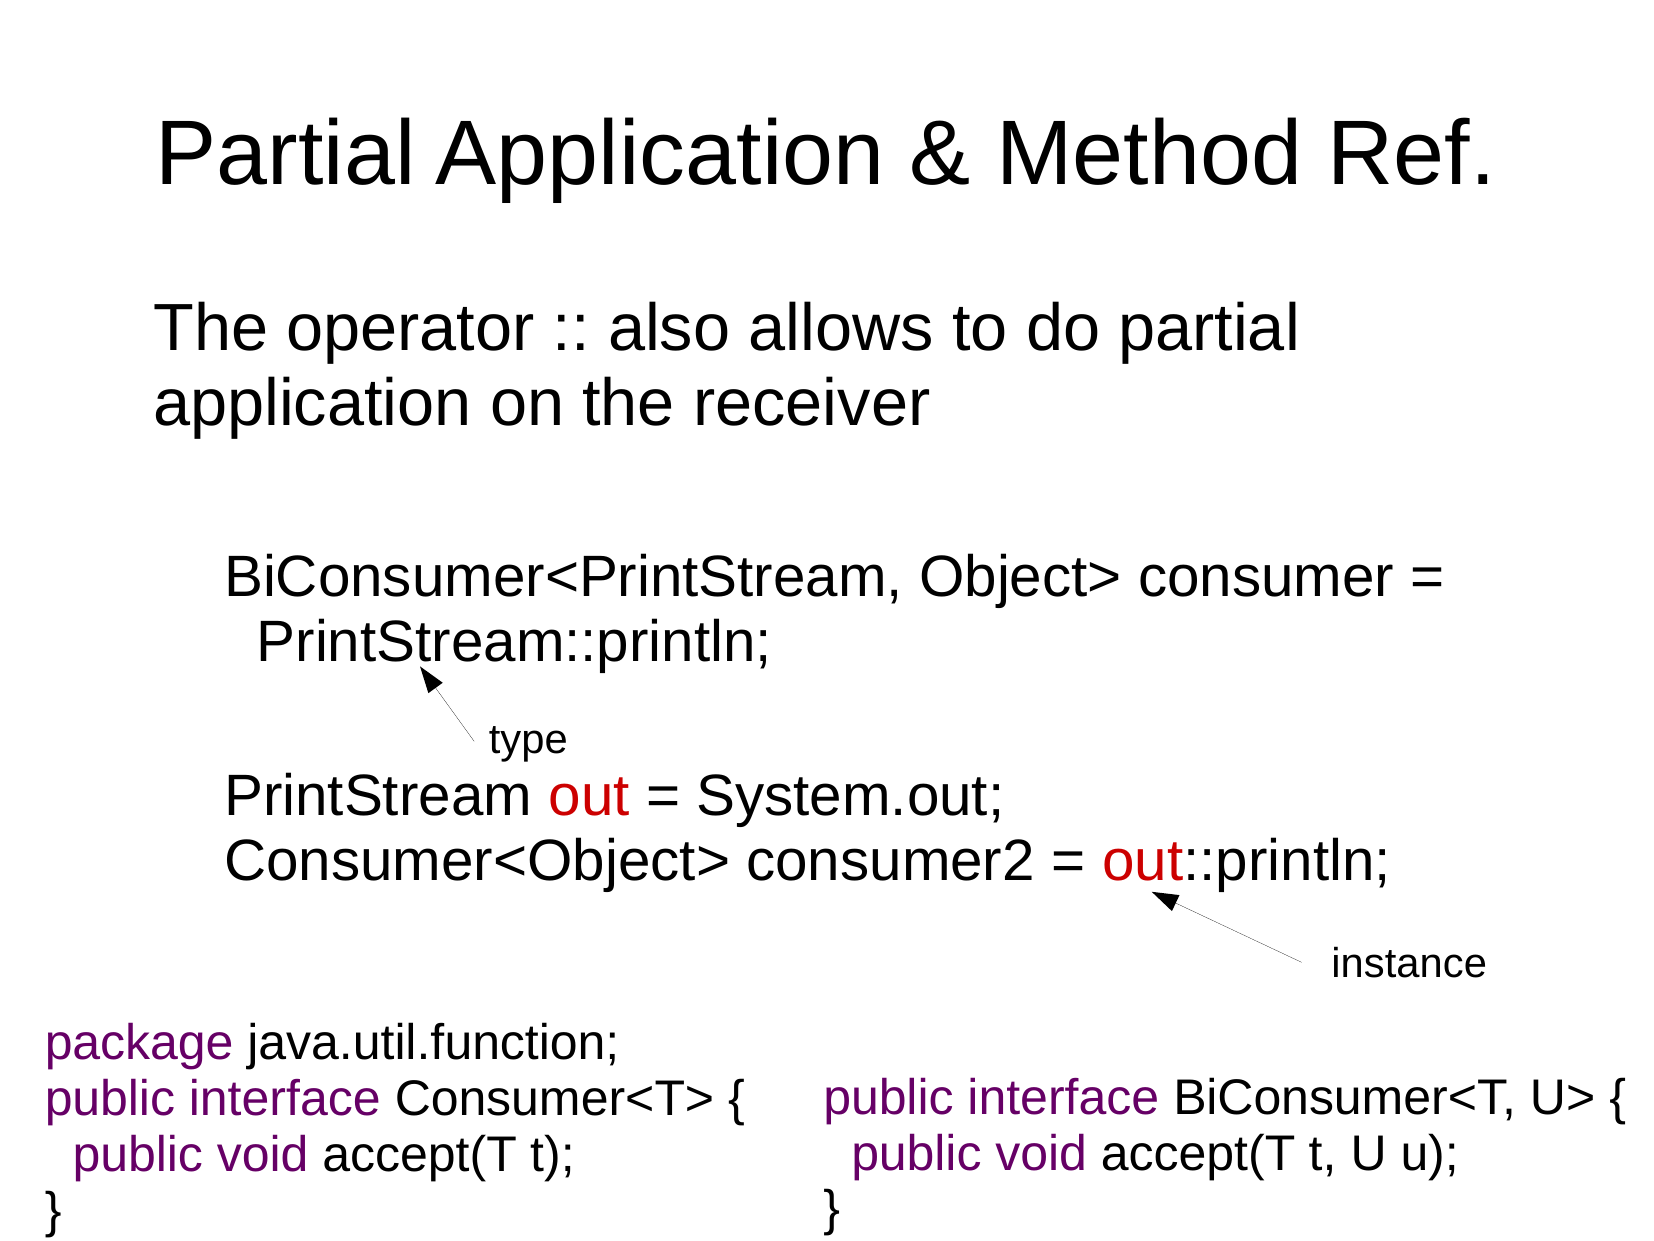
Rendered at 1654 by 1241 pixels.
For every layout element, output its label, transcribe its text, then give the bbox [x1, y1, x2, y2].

text_box type [474, 708, 583, 770]
text_box public interface BiConsumer<T, U> { public void accept(T t, U u); } [864, 1061, 1642, 1241]
list The operator :: also allows to do partial application on the receiver BiConsumer<PrintStream, Object> consumer = PrintStream::println; PrintStream out = System.out; Consumer<Object> consumer2 = out::println; [82, 290, 1571, 1010]
title Partial Application & Method Ref. [82, 49, 1571, 257]
text_box instance [1316, 932, 1503, 994]
text_box package java.util.function; public interface Consumer<T> { public void accept(T t); } [30, 1007, 864, 1241]
